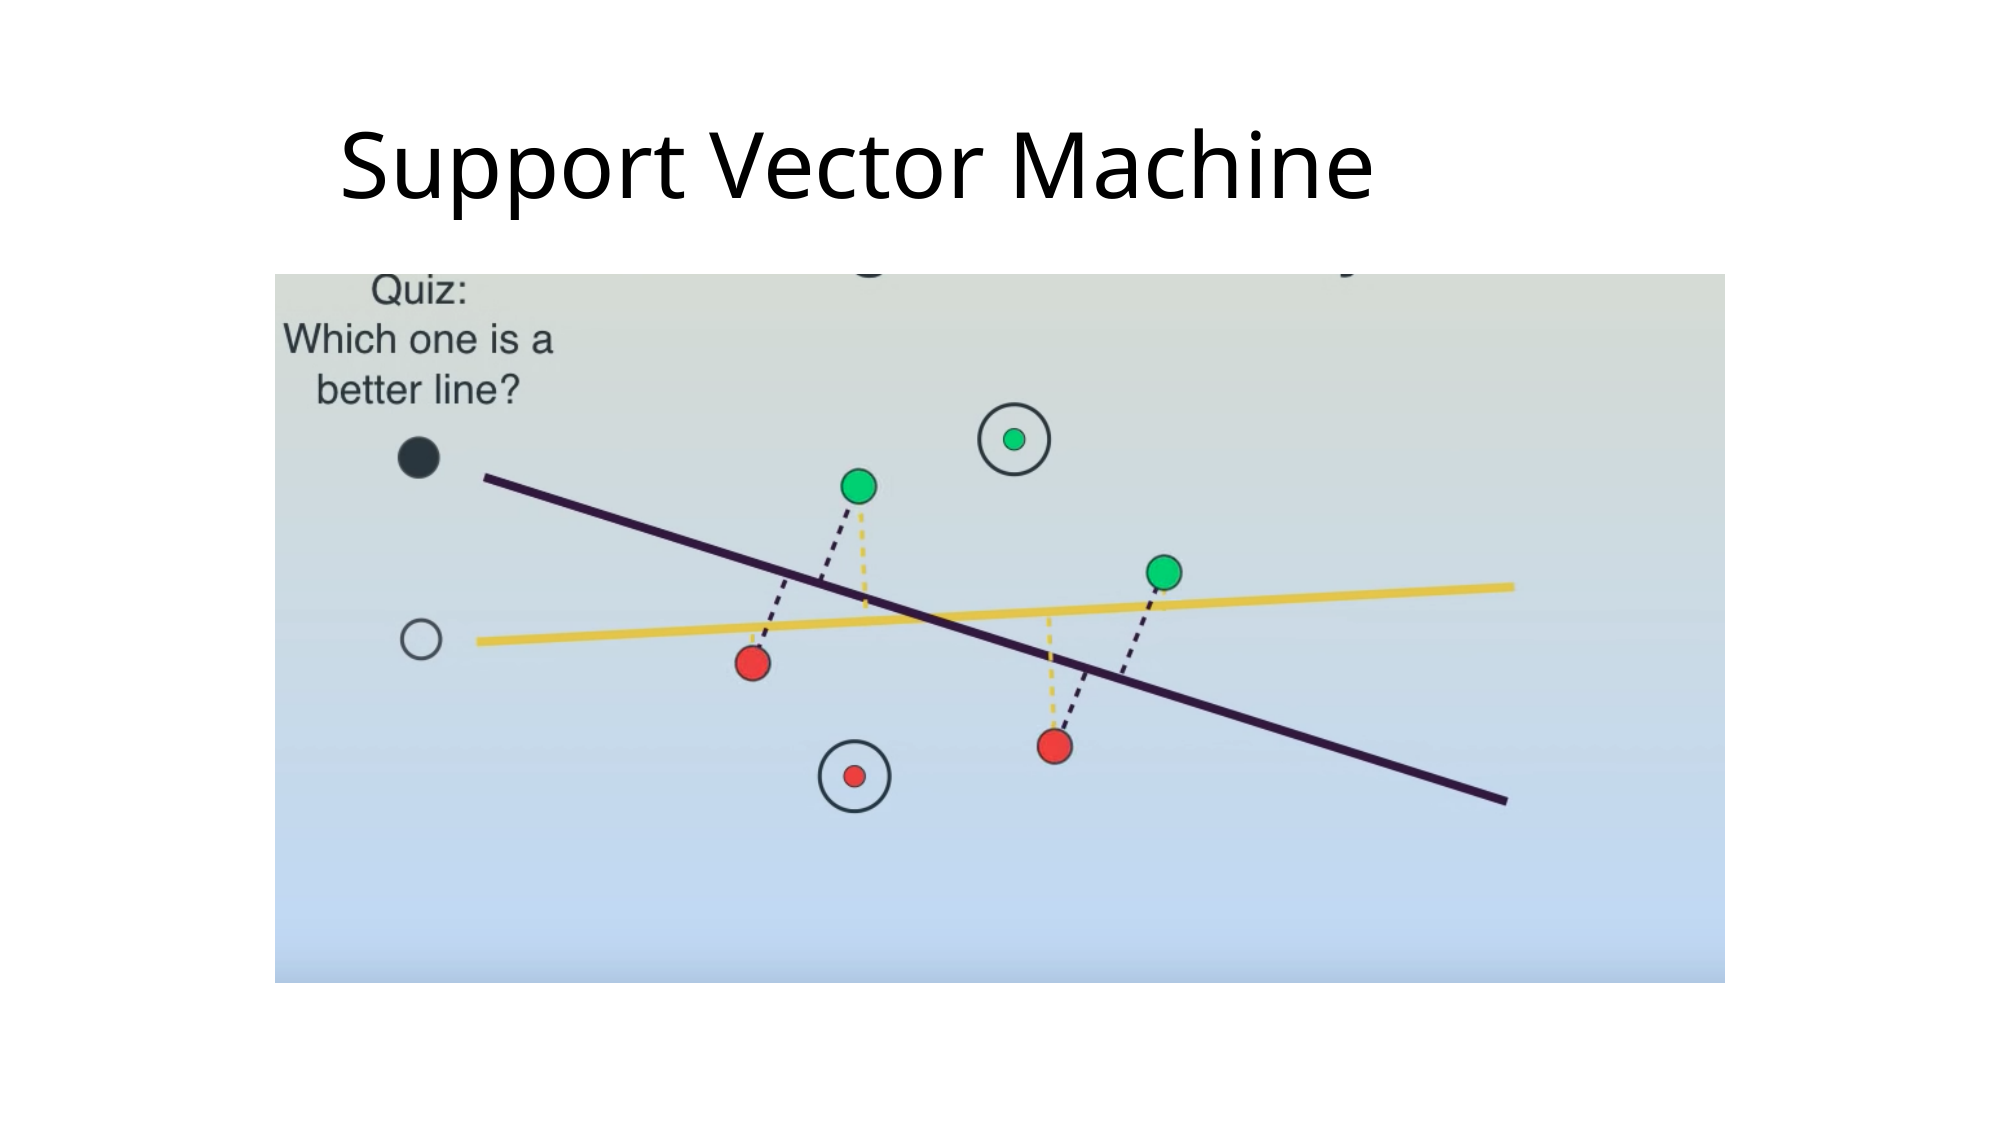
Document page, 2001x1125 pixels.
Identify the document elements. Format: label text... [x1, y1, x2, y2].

picture [275, 274, 1725, 983]
title Support Vector Machine [324, 87, 1909, 250]
